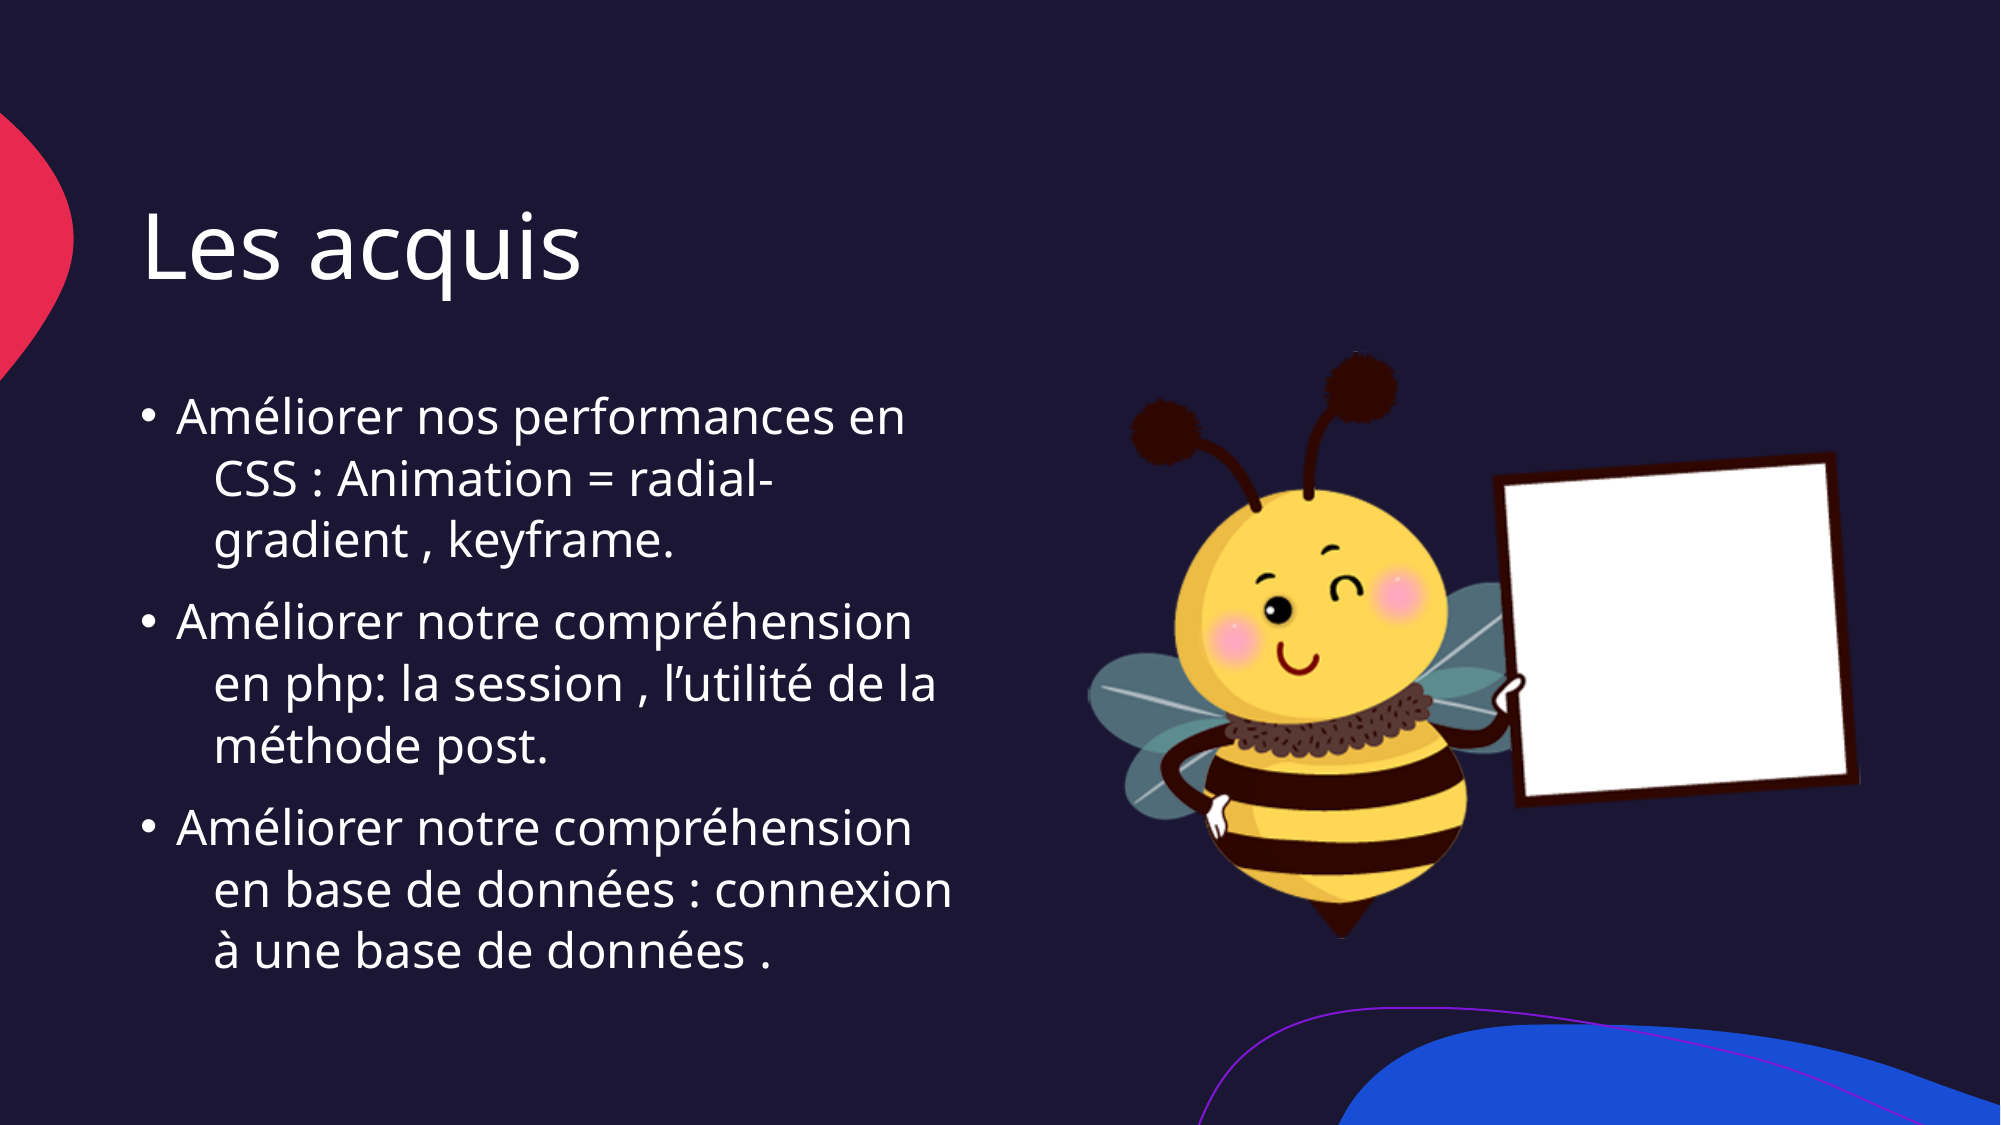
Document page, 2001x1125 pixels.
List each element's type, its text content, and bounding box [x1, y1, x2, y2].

list Améliorer nos performances en CSS : Animation = radial-gradient , keyframe. Améliorer notre compréhension en php: la session , l’utilité de la méthode post. Améliorer notre compréhension en base de données : connexion à une base de données . [125, 375, 971, 1000]
picture [1074, 336, 1876, 953]
title Les acquis [125, 125, 1876, 376]
